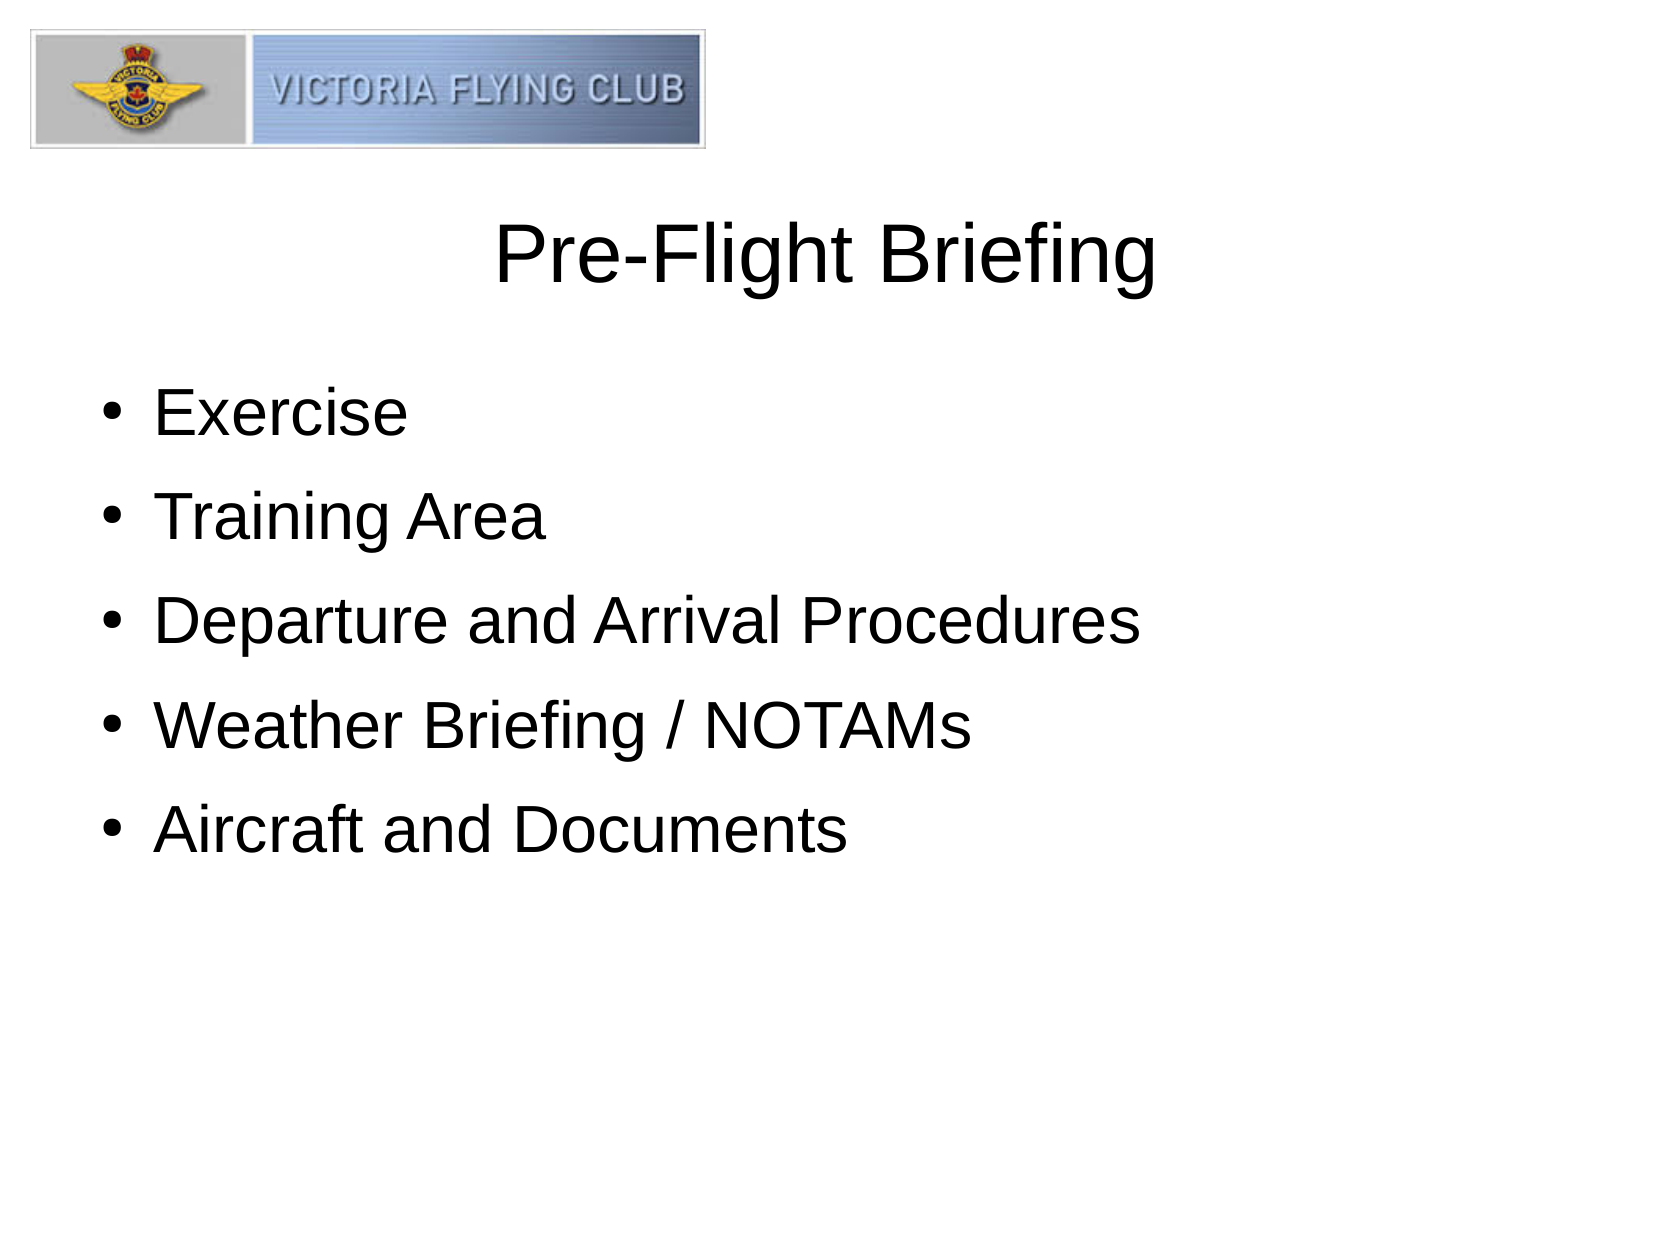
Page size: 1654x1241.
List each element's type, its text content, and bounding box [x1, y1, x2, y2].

list Exercise Training Area Departure and Arrival Procedures Weather Briefing / NOTAMs Aircraft and Documents [82, 375, 1571, 1095]
title Pre-Flight Briefing [82, 150, 1571, 358]
picture [30, 29, 706, 149]
